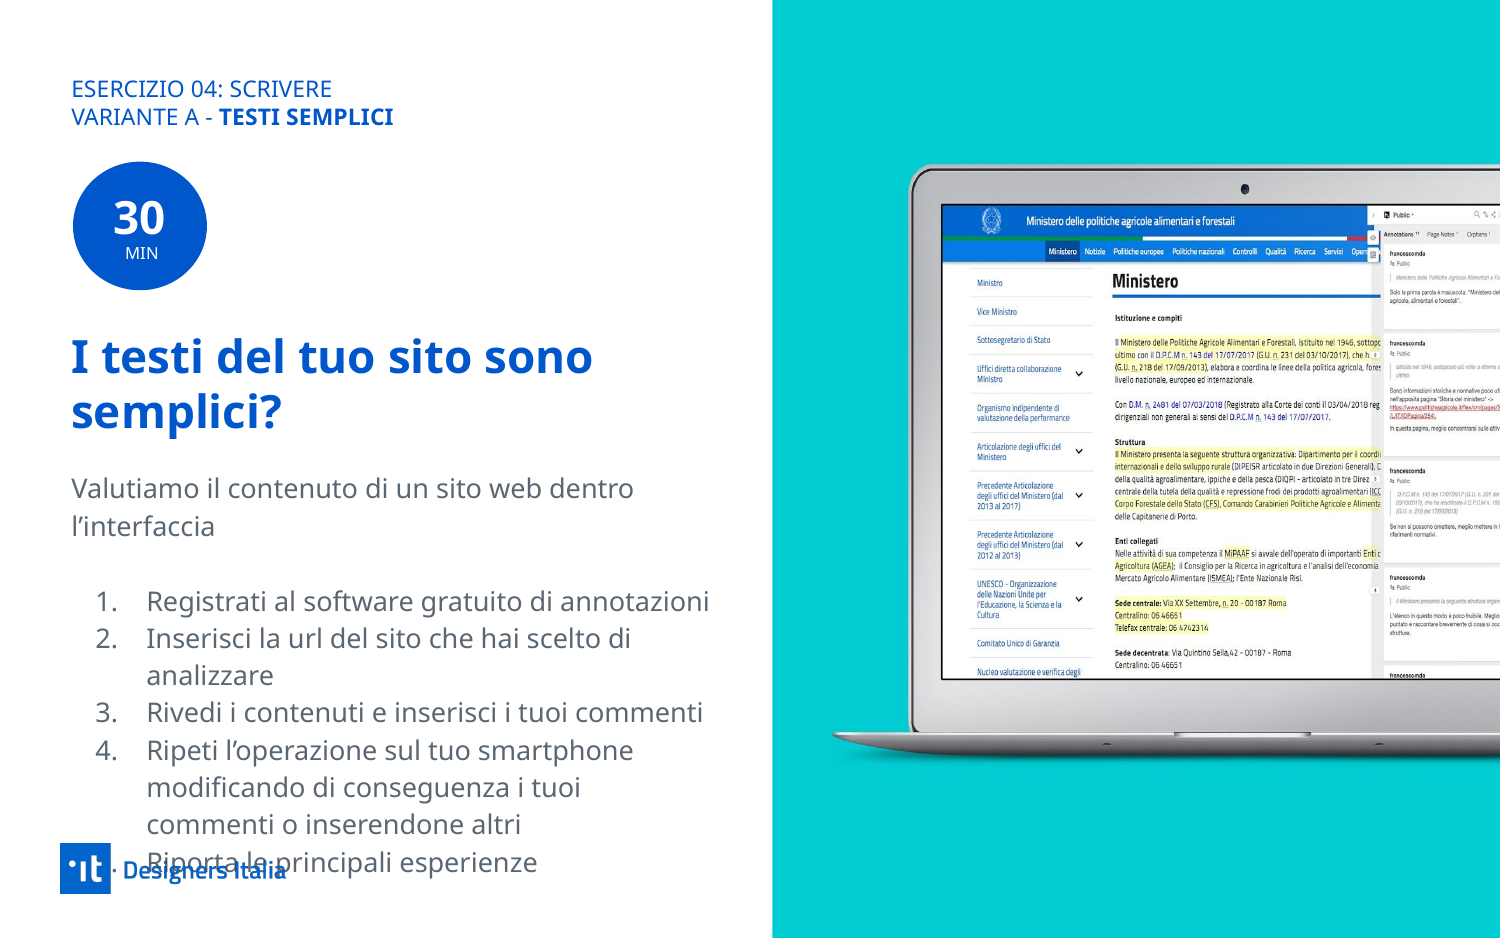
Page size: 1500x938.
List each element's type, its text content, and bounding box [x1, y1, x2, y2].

picture [772, 0, 1500, 938]
picture [60, 843, 299, 894]
text_box ESERCIZIO 04: SCRIVERE VARIANTE A - TESTI SEMPLICI [56, 60, 606, 149]
text_box 30 [94, 178, 185, 227]
text_box I testi del tuo sito sono semplici? [56, 312, 622, 452]
text_box MIN [106, 227, 178, 272]
text_box 30 [148, 206, 157, 227]
text_box [72, 161, 207, 291]
text_box Valutiamo il contenuto di un sito web dentro l’interfaccia Registrati al software gratuito di annotazioni Inserisci la url del sito che hai scelto di analizzare Rivedi i contenuti e inserisci i tuoi commenti Ripeti l’operazione sul tuo smartphone modificando di conseguenza i tuoi commenti o inserendone altri Riporta le principali esperienze [56, 452, 732, 511]
